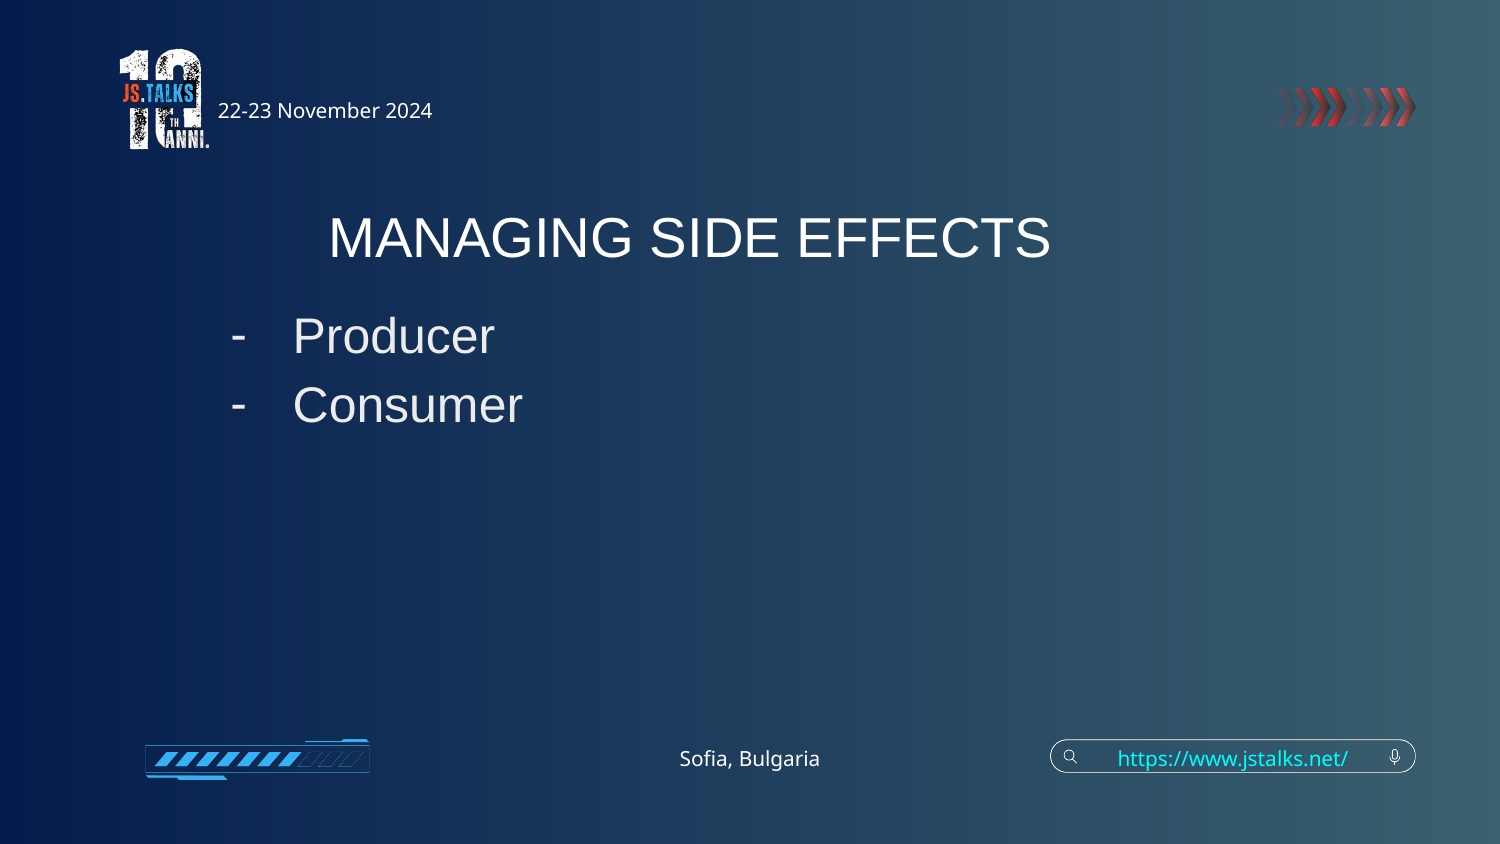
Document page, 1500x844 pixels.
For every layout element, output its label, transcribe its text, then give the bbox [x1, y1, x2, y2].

text_box 22-23 November 2024 [217, 95, 507, 123]
text_box MANAGING SIDE EFFECTS [328, 183, 1233, 269]
text_box Producer Consumer [217, 294, 1321, 433]
text_box https://www.jstalks.net/ [1103, 744, 1362, 772]
text_box [145, 739, 370, 780]
text_box [1277, 88, 1416, 126]
text_box Sofia, Bulgaria [654, 744, 846, 772]
text_box [1050, 739, 1416, 773]
text_box [65, 0, 258, 231]
